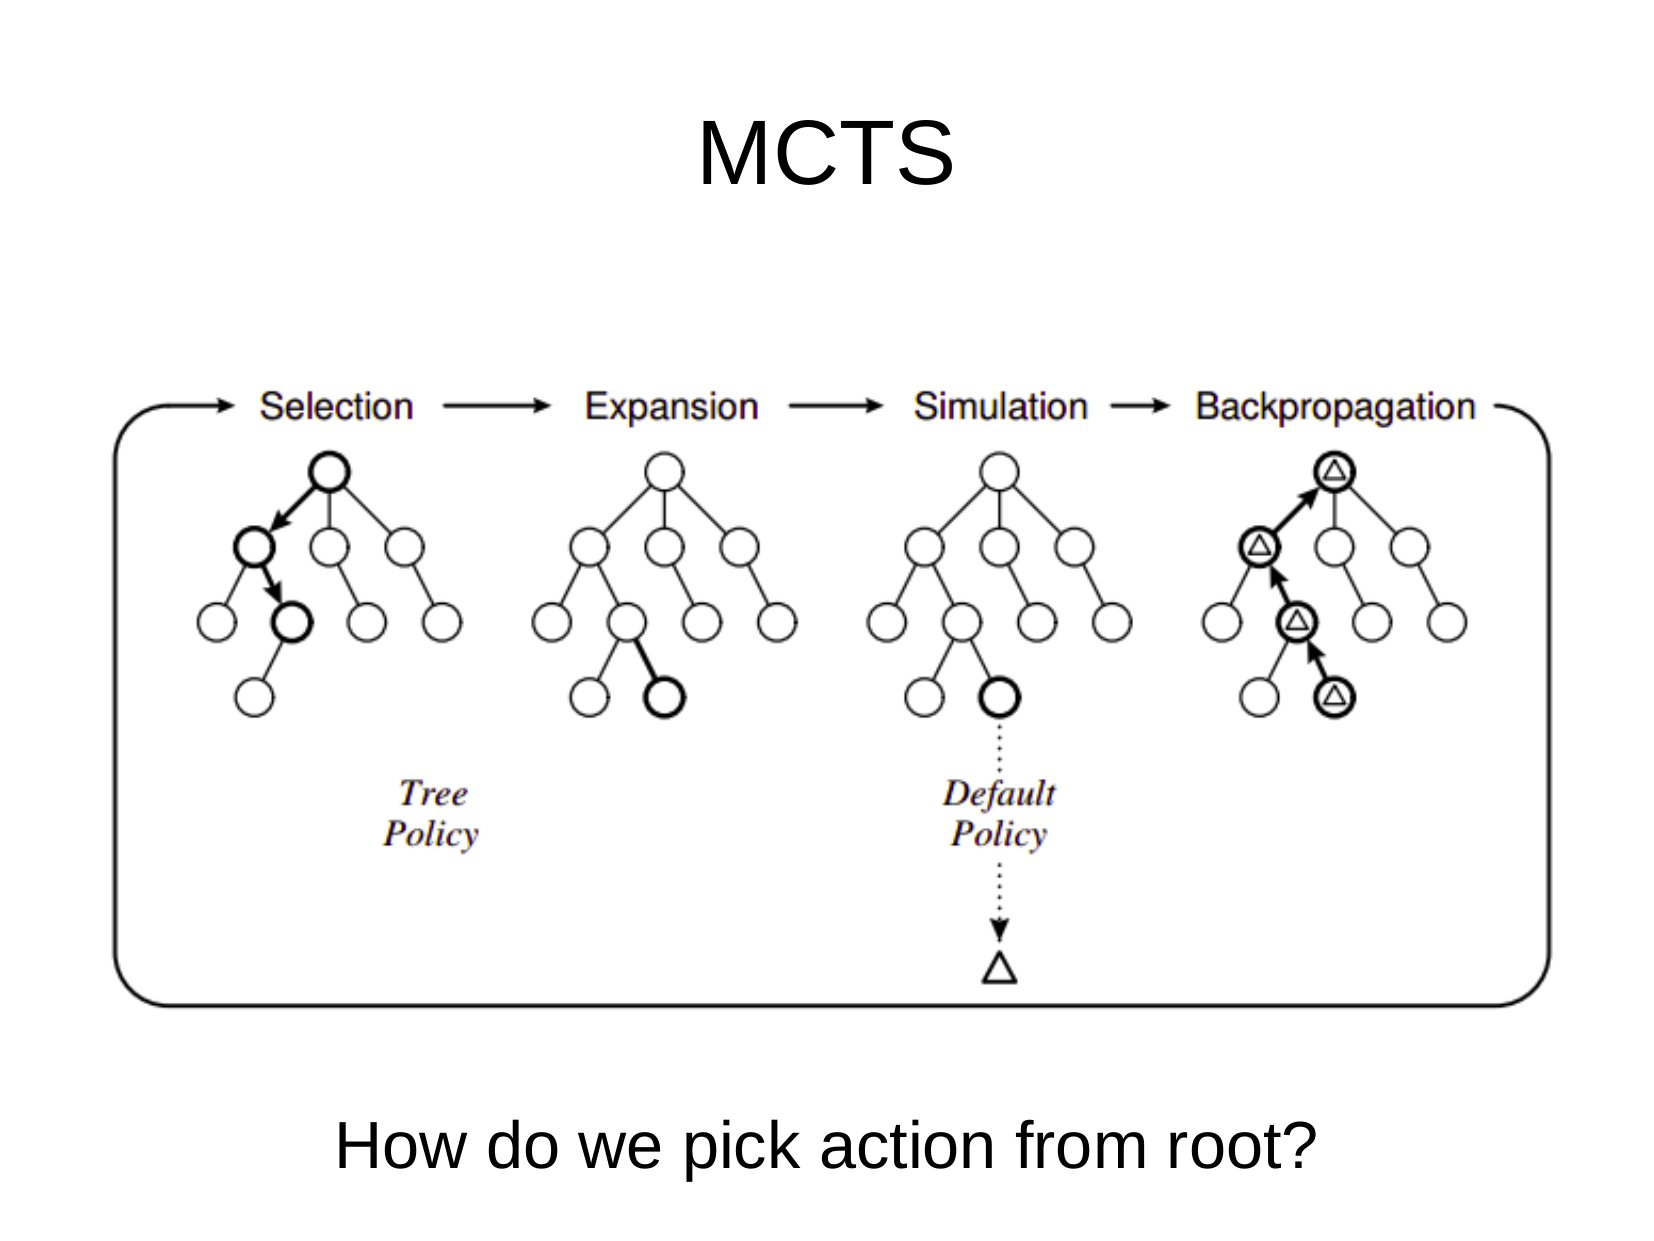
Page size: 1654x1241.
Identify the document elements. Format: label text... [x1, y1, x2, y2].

title MCTS [82, 49, 1571, 257]
picture [108, 379, 1587, 1036]
title How do we pick action from root? [82, 1041, 1571, 1241]
